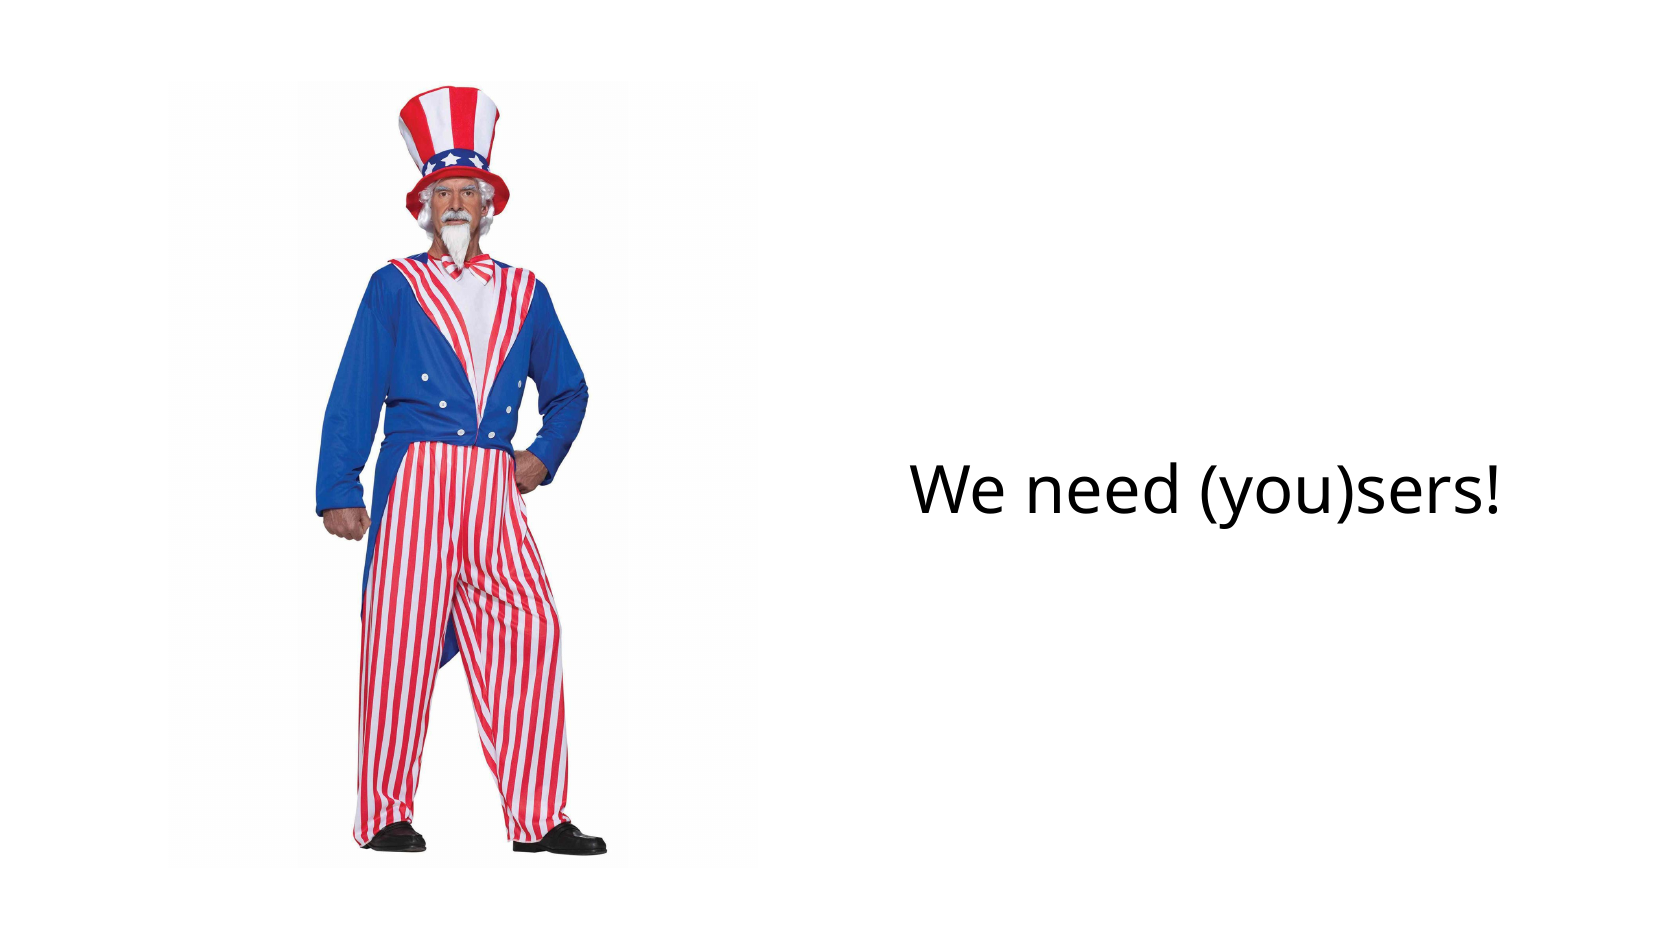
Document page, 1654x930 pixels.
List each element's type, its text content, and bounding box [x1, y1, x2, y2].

picture [168, 81, 758, 868]
text_box We need (you)sers! [841, 217, 1571, 757]
